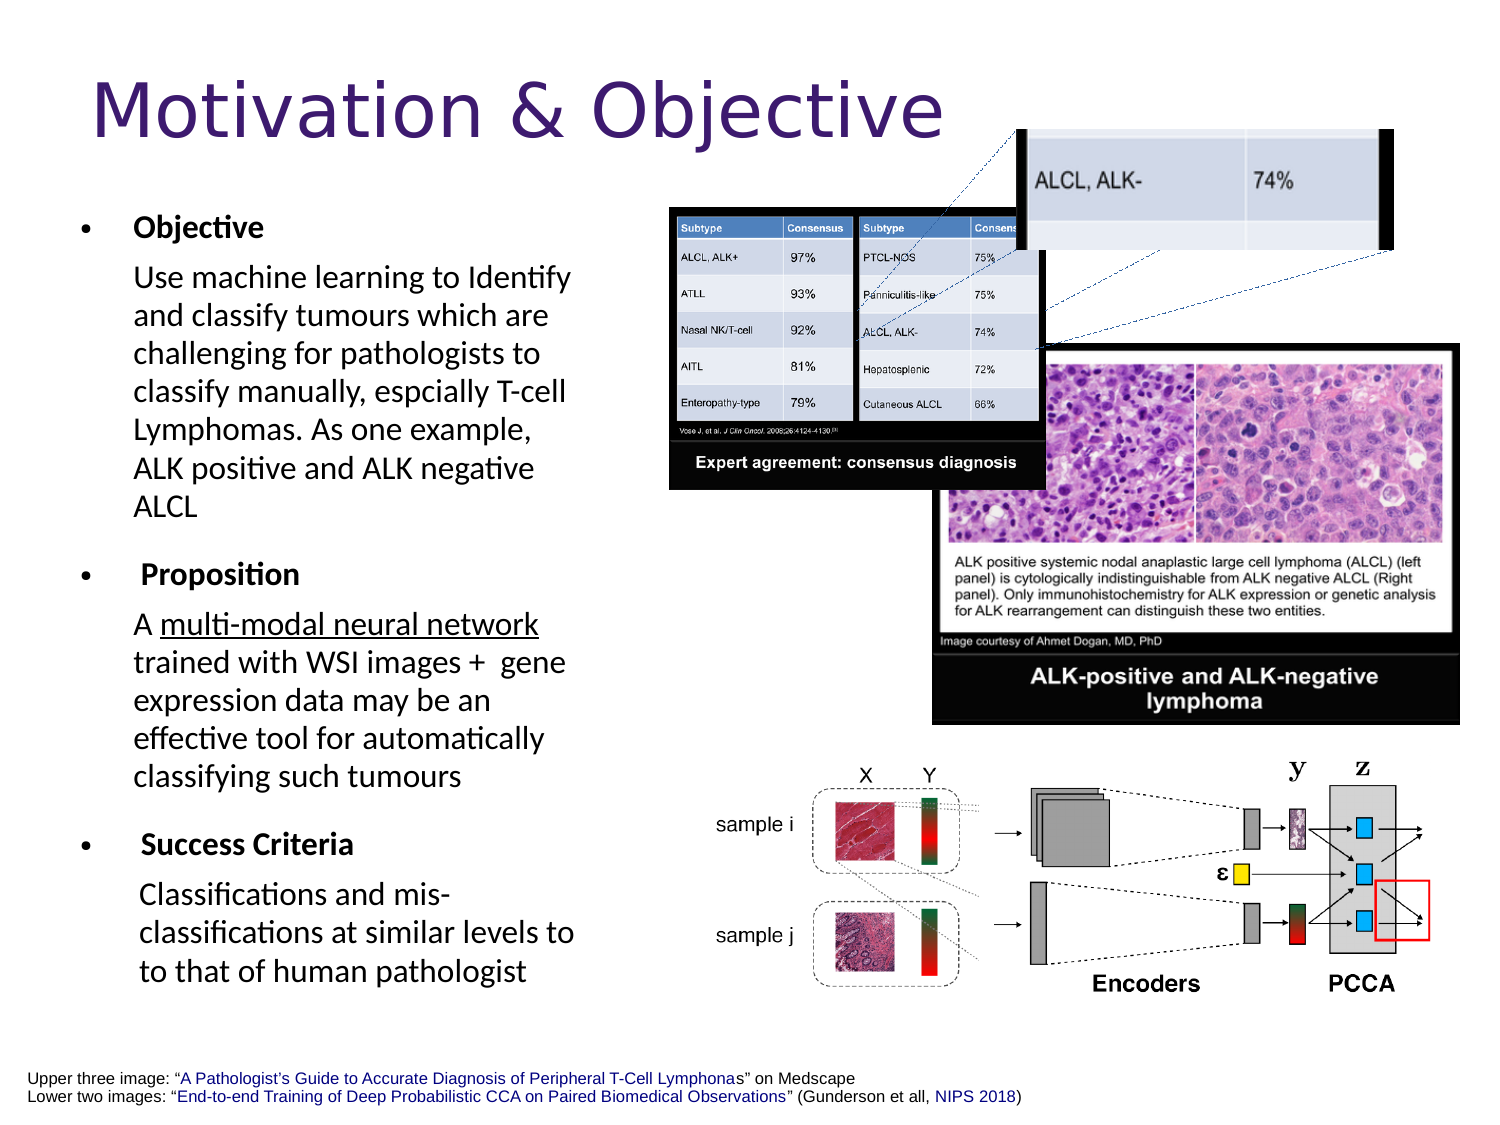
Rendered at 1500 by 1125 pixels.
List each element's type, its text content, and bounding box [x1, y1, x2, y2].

title Motivation & Objective [75, 45, 1004, 171]
picture [994, 749, 1431, 1013]
picture [687, 755, 979, 1000]
text_box Upper three image: “A Pathologist’s Guide to Accurate Diagnosis of Peripheral T-Cell Lymphonas” on Medscape Lower two images: “End-to-end Training of Deep Probabilistic CCA on Paired Biomedical Observations” (Gunderson et all, NIPS 2018) [12, 1061, 1406, 1119]
list Objective Use machine learning to Identify and classify tumours which are challenging for pathologists to classify manually, espcially T-cell Lymphomas. As one example, ALK positive and ALK negative ALCL Proposition A multi-modal neural network trained with WSI images + gene expression data may be an effective tool for automatically classifying such tumours Success Criteria Classifications and mis-classifications at similar levels to to that of human pathologist [62, 208, 591, 1050]
picture [669, 129, 1460, 725]
